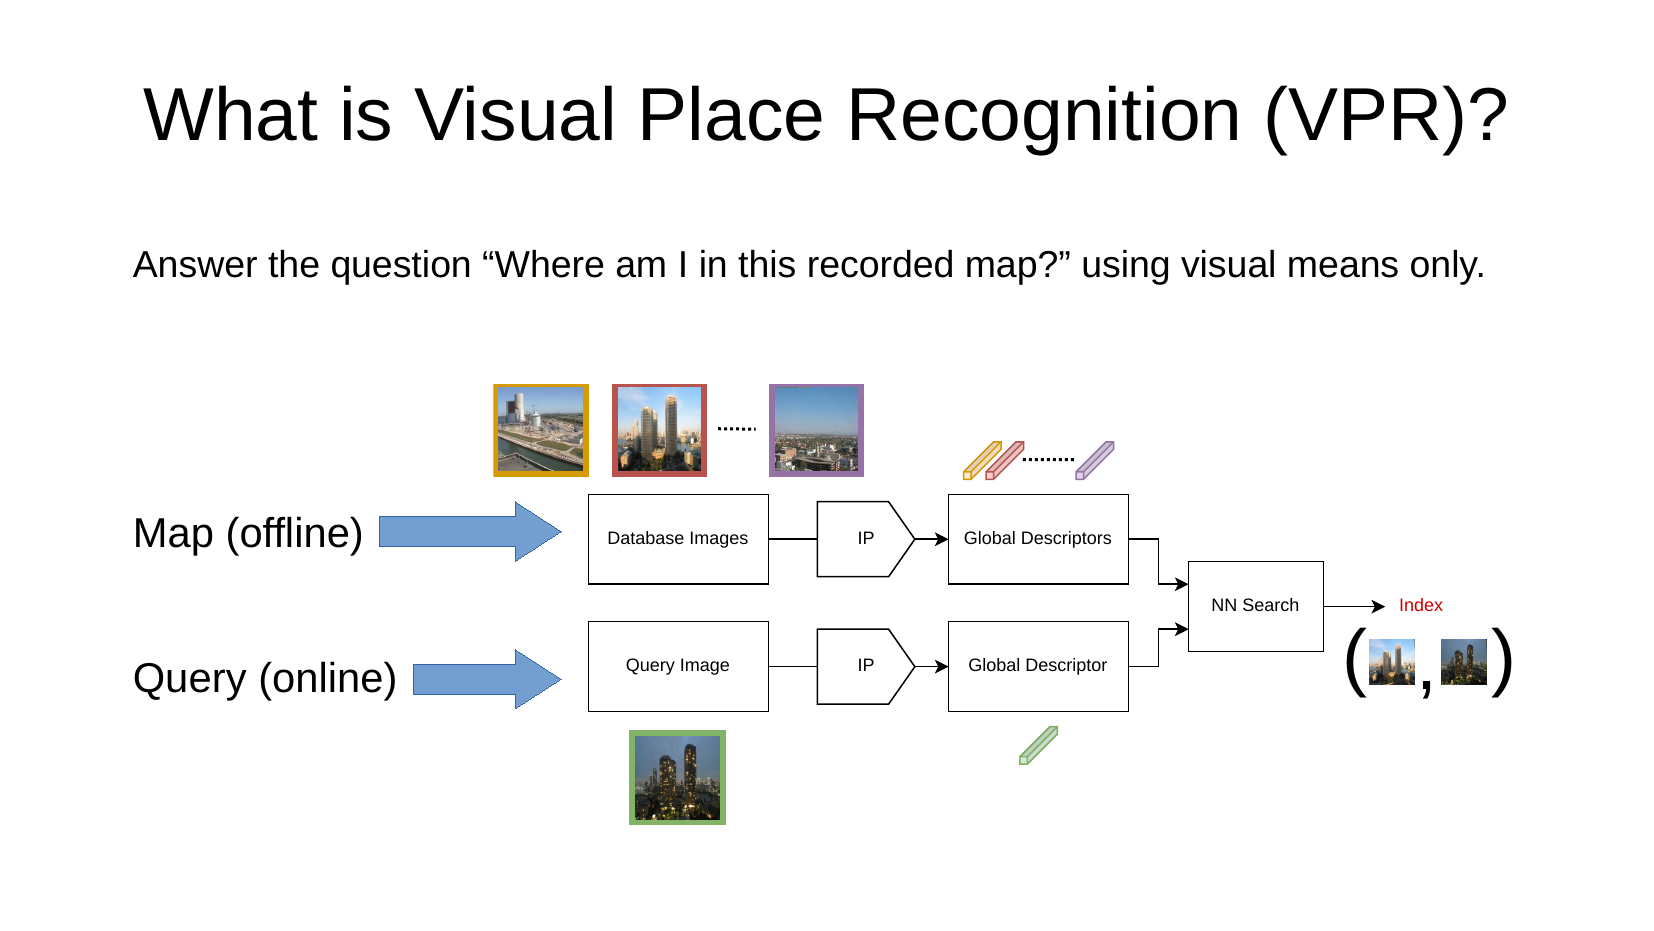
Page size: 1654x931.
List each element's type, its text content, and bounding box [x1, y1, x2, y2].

picture [493, 383, 1536, 828]
title What is Visual Place Recognition (VPR)? [82, 37, 1571, 193]
text_box [413, 649, 562, 709]
text_box [379, 501, 562, 562]
text_box Map (offline) [118, 501, 380, 564]
text_box Query (online) [118, 647, 413, 709]
text_box Answer the question “Where am I in this recorded map?” using visual means only. [118, 236, 1536, 325]
